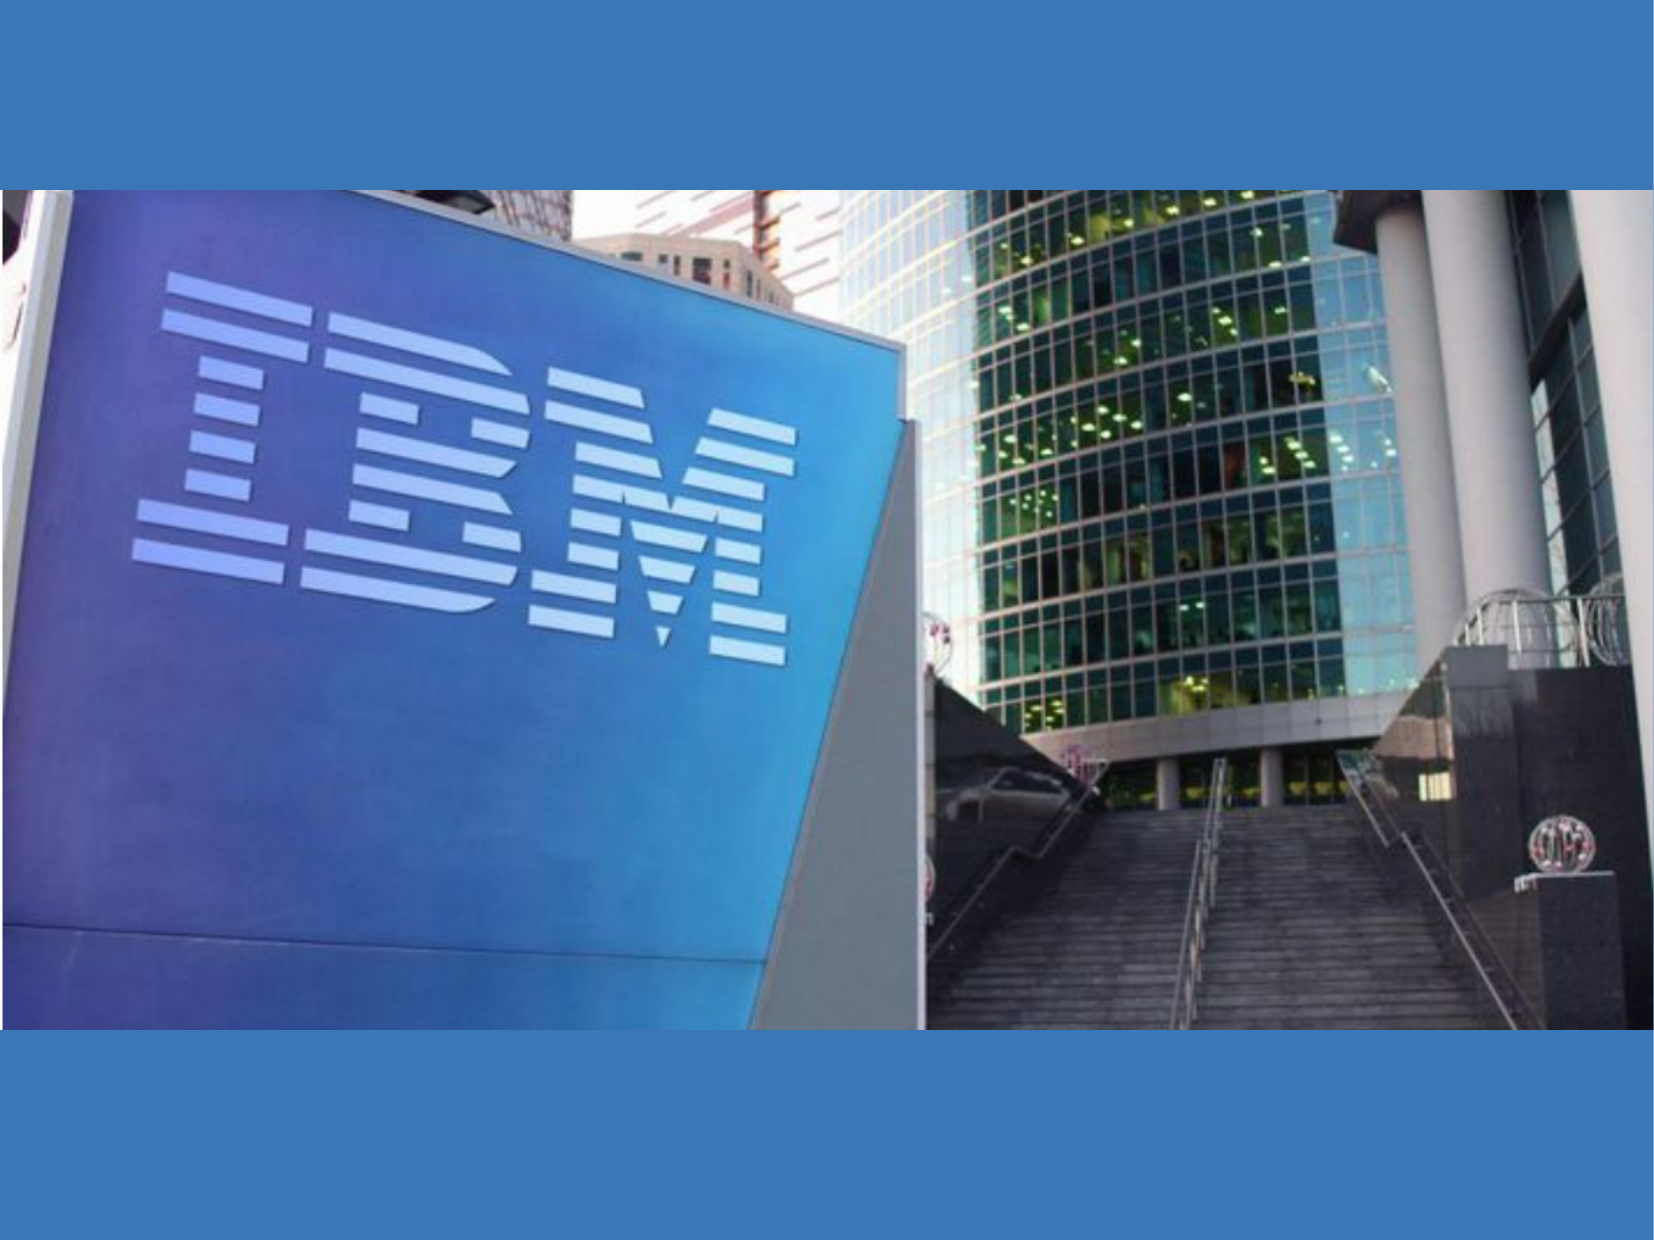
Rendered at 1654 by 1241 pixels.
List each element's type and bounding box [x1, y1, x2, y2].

picture [0, 190, 1654, 1030]
